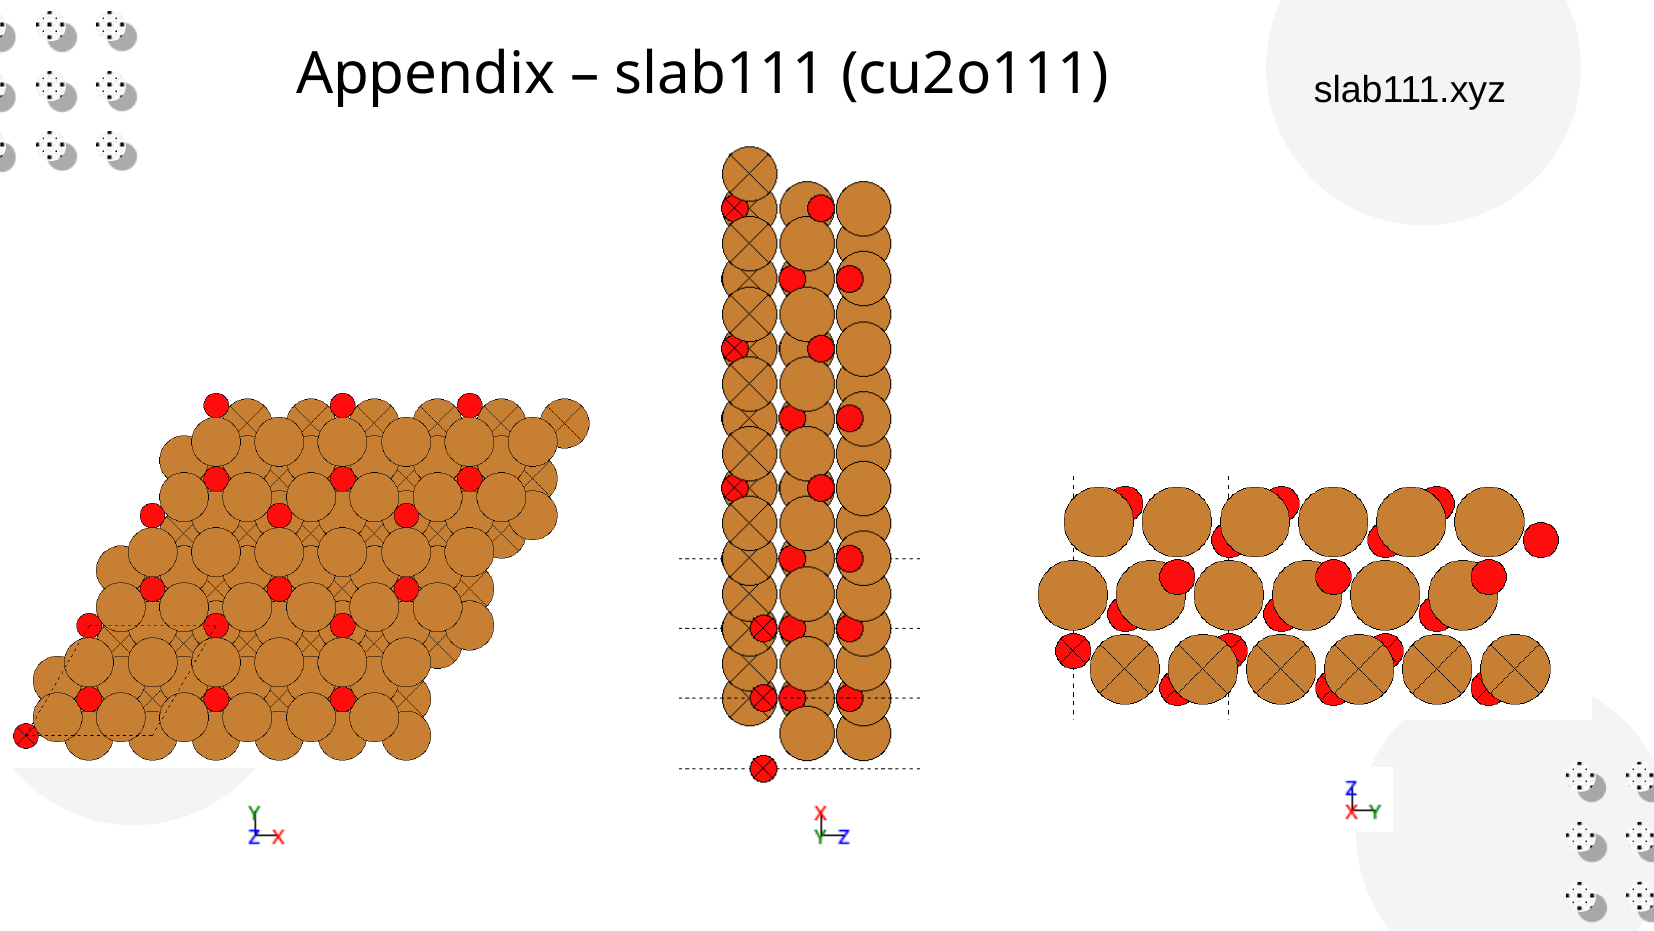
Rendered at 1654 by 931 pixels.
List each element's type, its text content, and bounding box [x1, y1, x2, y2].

picture [679, 132, 921, 857]
picture [35, 11, 66, 42]
picture [1565, 761, 1596, 792]
picture [35, 70, 66, 102]
picture [1625, 881, 1654, 912]
picture [1565, 821, 1596, 852]
picture [95, 70, 126, 101]
picture [1625, 821, 1654, 852]
picture [95, 130, 127, 162]
picture [0, 14, 6, 39]
text_box slab111.xyz [1299, 61, 1565, 119]
picture [95, 10, 126, 41]
picture [1328, 767, 1393, 832]
picture [1625, 761, 1654, 792]
picture [231, 792, 296, 857]
picture [1565, 881, 1596, 912]
picture [0, 383, 611, 768]
picture [0, 133, 7, 159]
picture [0, 74, 6, 99]
picture [1033, 472, 1592, 720]
picture [35, 130, 67, 162]
text_box Appendix – slab111 (cu2o111) [164, 24, 1241, 198]
